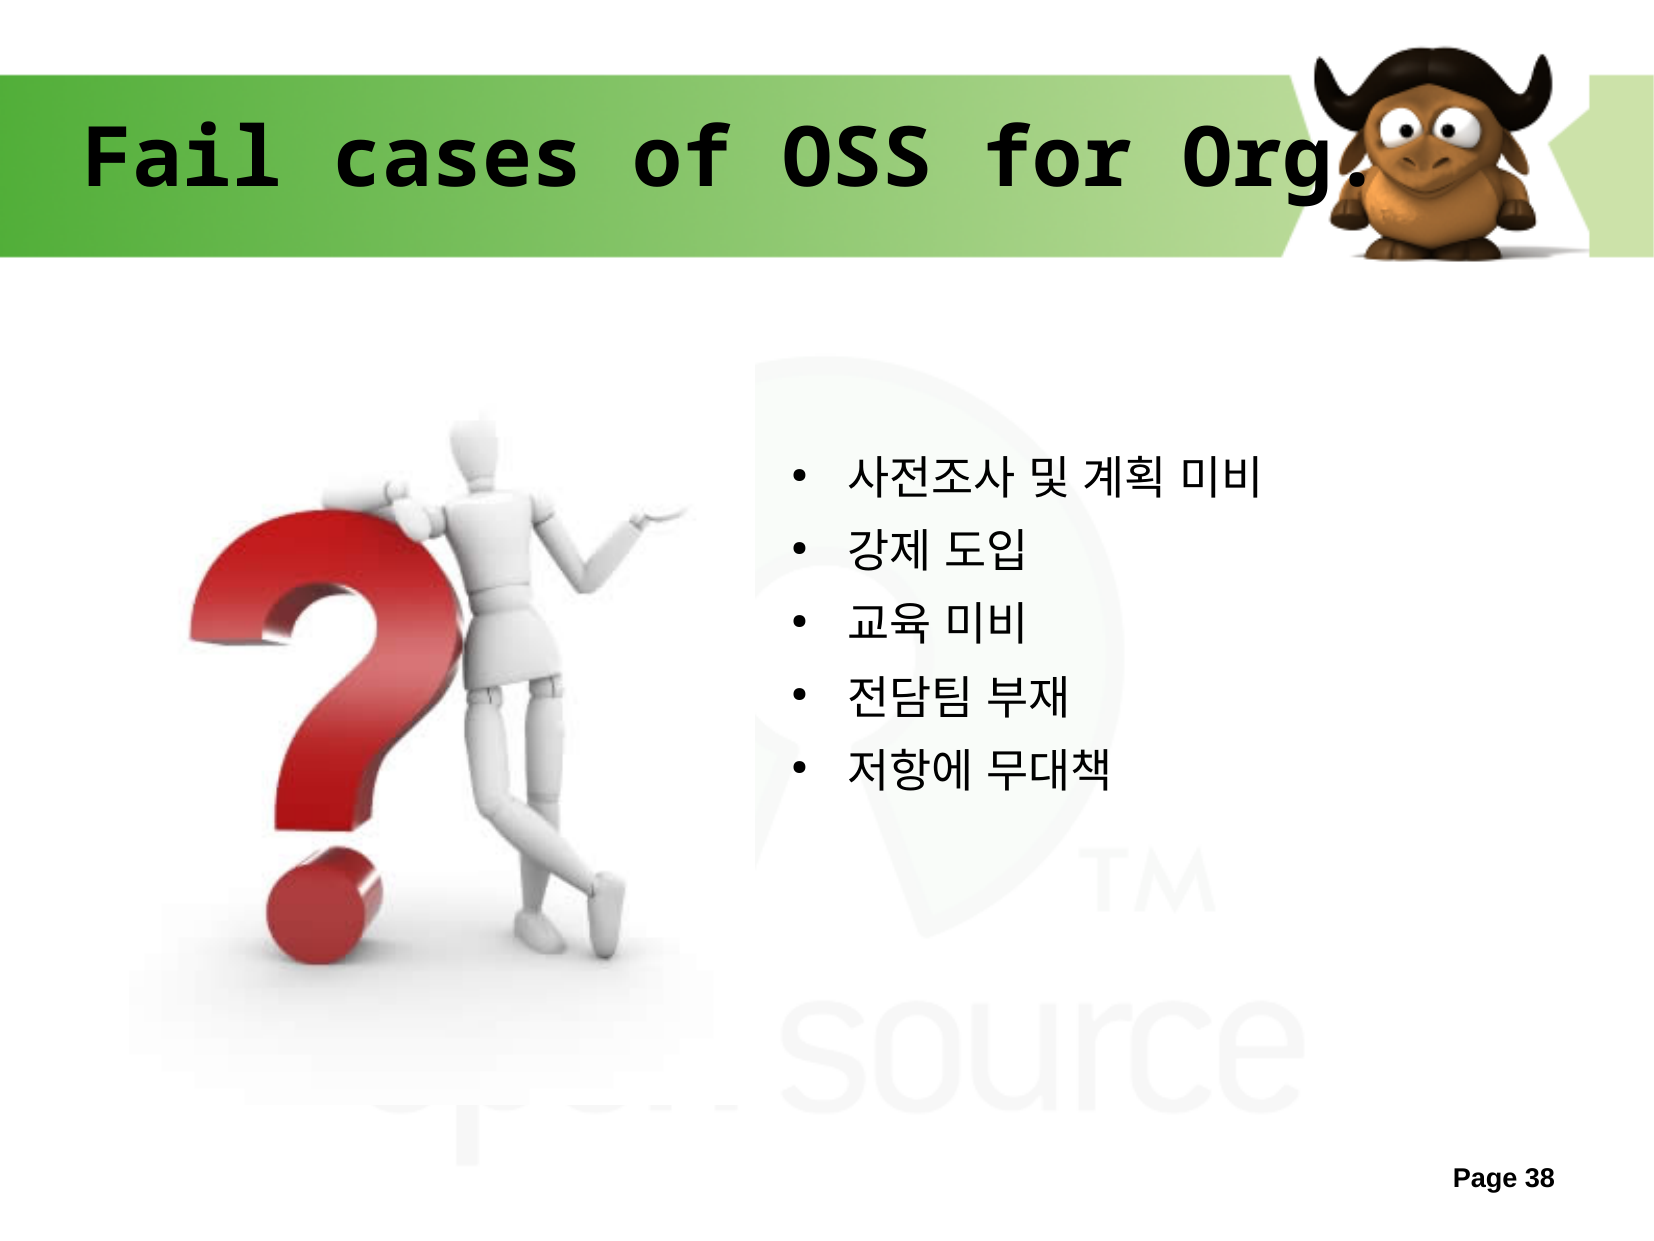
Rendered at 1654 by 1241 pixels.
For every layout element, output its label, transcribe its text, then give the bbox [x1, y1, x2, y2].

list 사전조사 및 계획 미비 강제 도입 교육 미비 전담팀 부재 저항에 무대책 [791, 448, 1571, 1146]
title Fail cases of OSS for Org. [82, 49, 1571, 257]
picture [0, 0, 1654, 1241]
